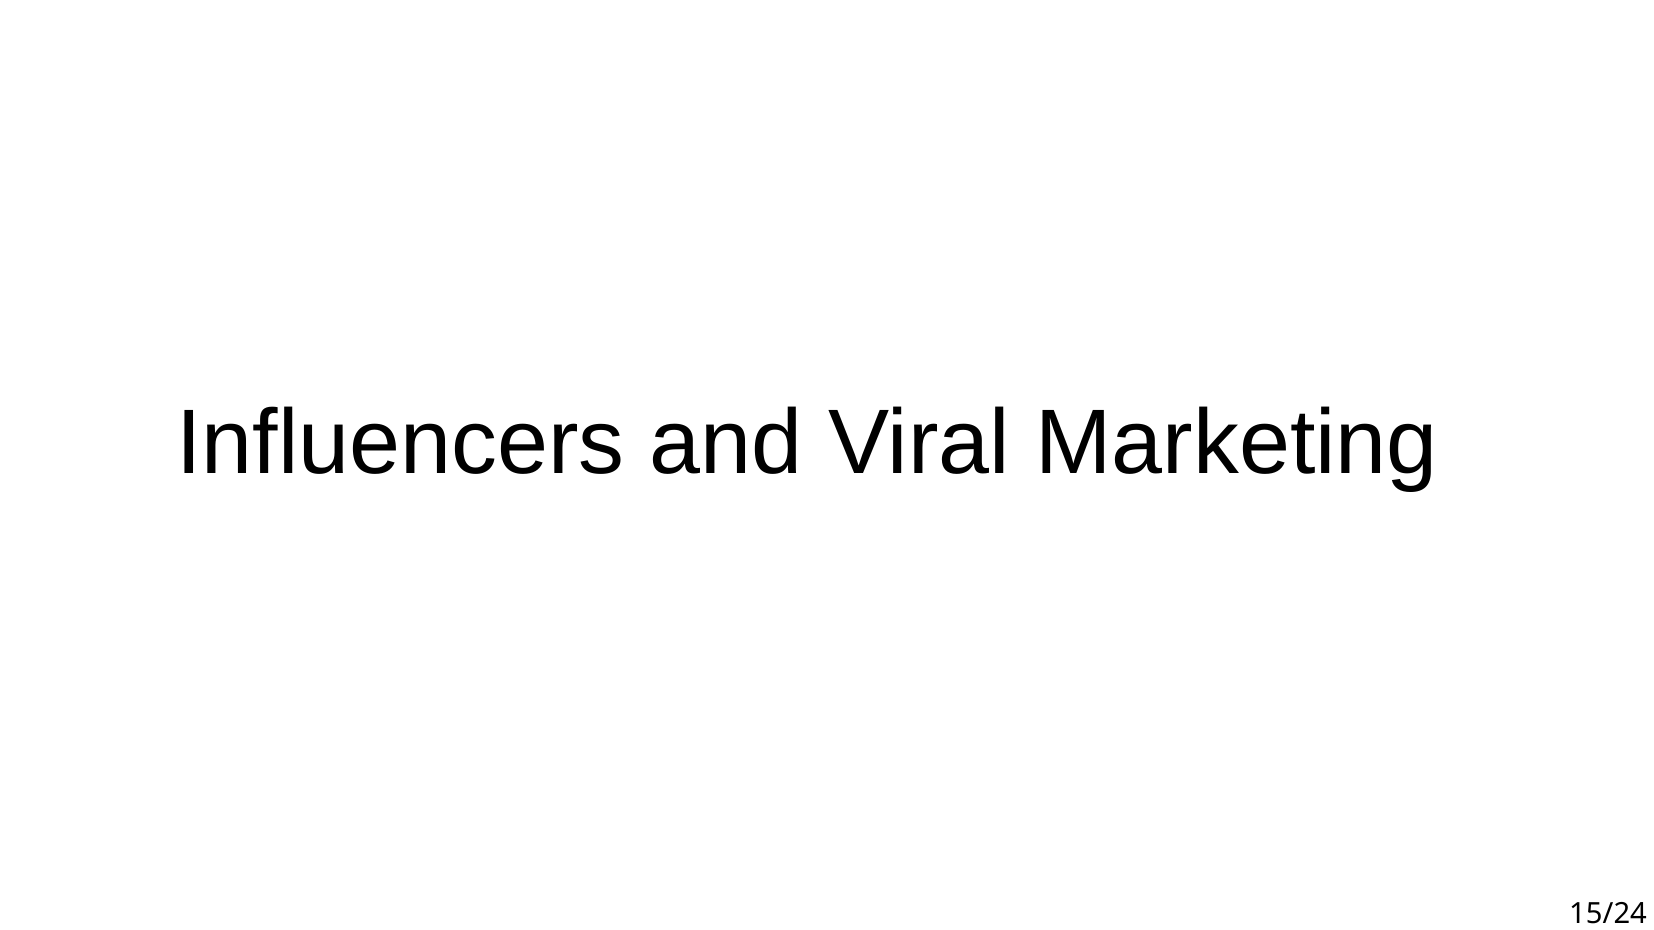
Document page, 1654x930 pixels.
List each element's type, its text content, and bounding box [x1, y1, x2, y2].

subtitle Influencers and Viral Marketing [64, 103, 1552, 781]
